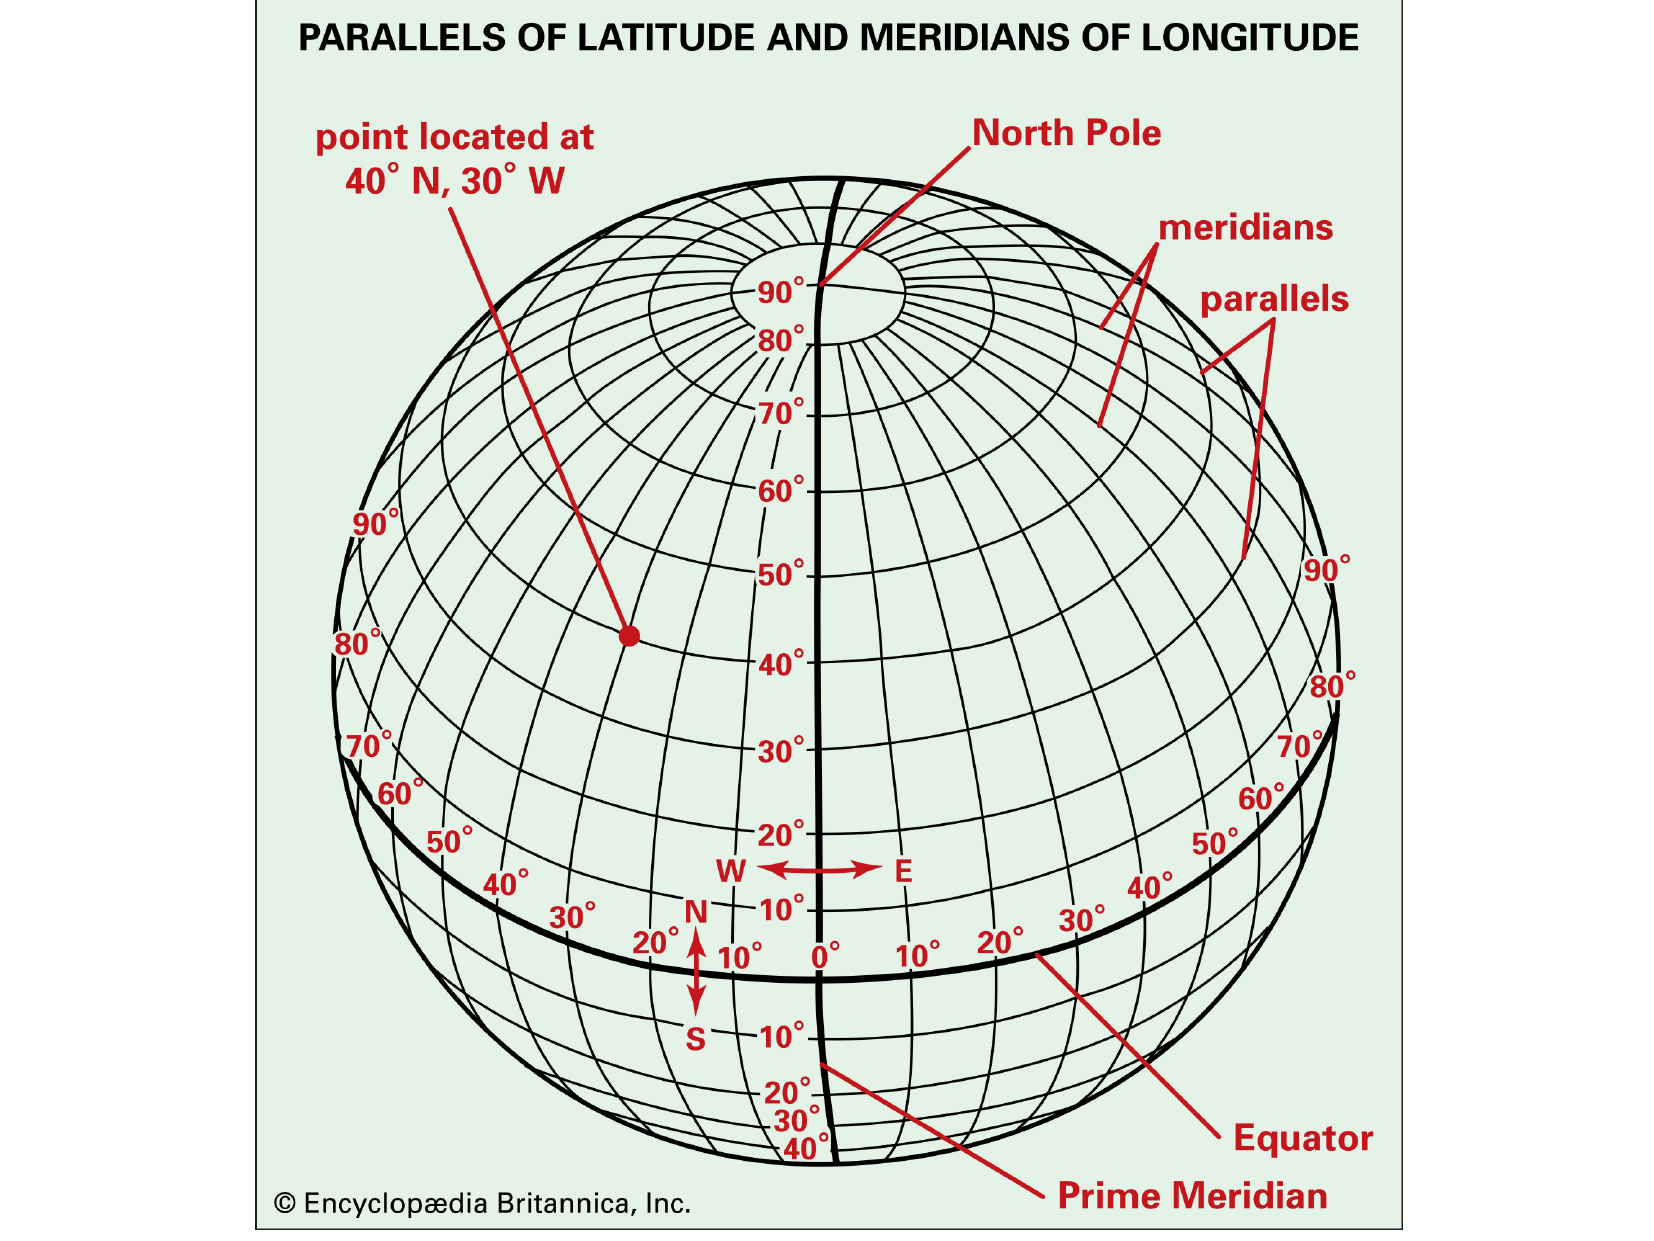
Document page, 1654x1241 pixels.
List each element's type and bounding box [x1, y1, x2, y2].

picture [255, 0, 1403, 1231]
